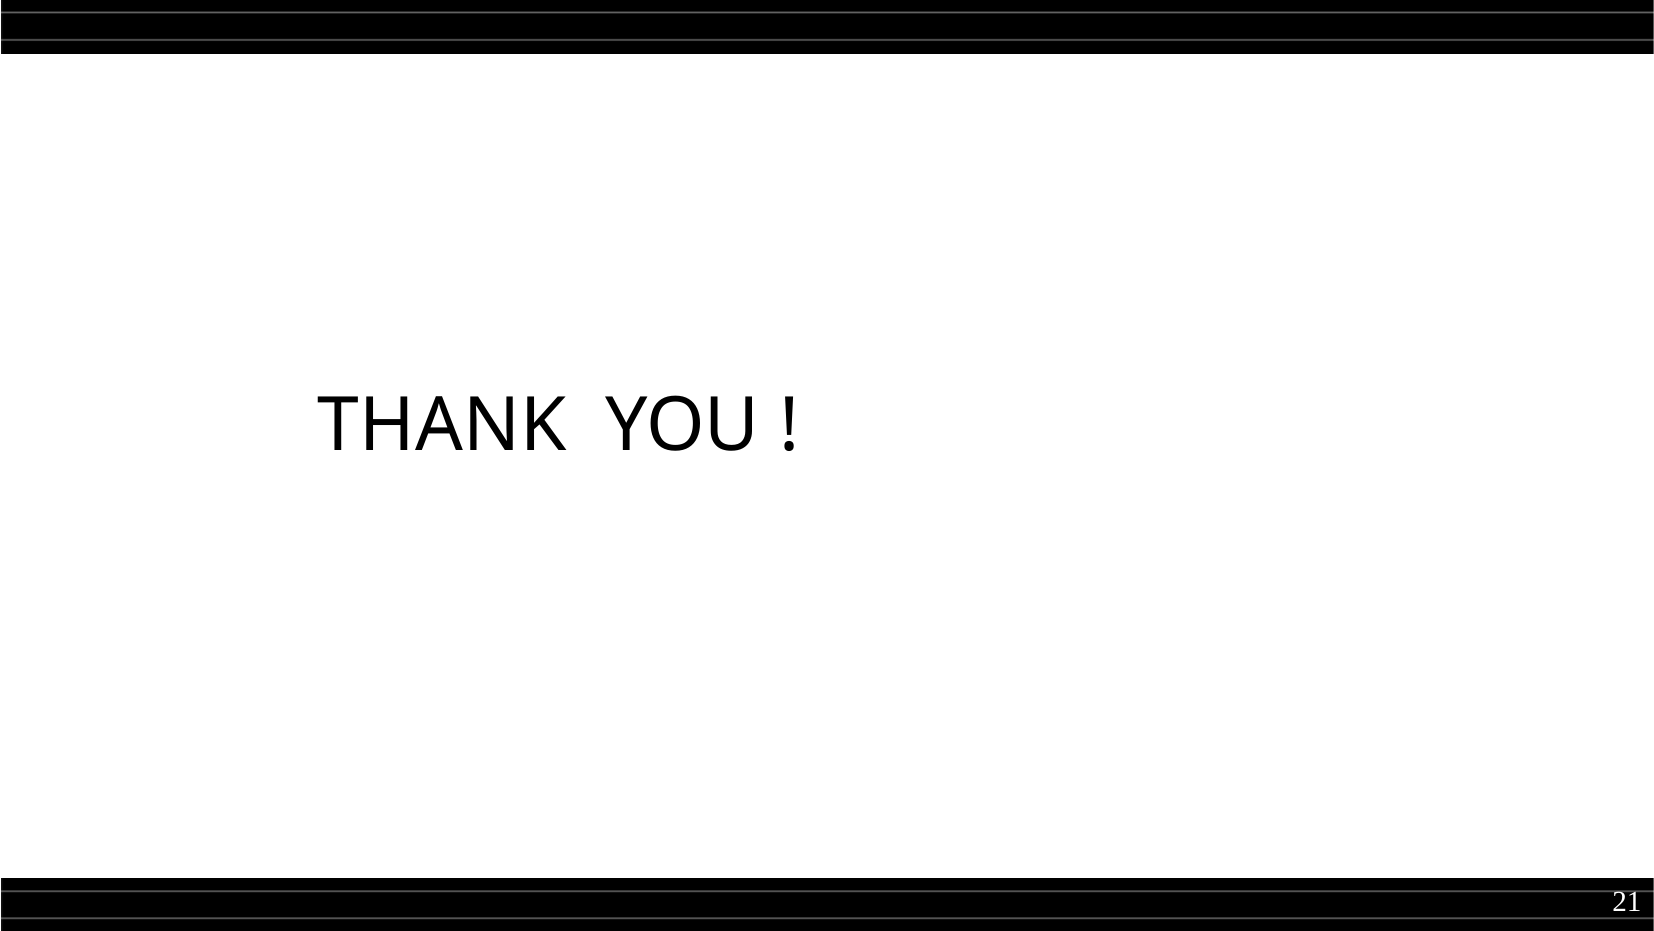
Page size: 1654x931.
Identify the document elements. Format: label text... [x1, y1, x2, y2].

list THANK YOU ! [129, 235, 1619, 721]
picture [1, 878, 1654, 931]
picture [1, 0, 1654, 54]
